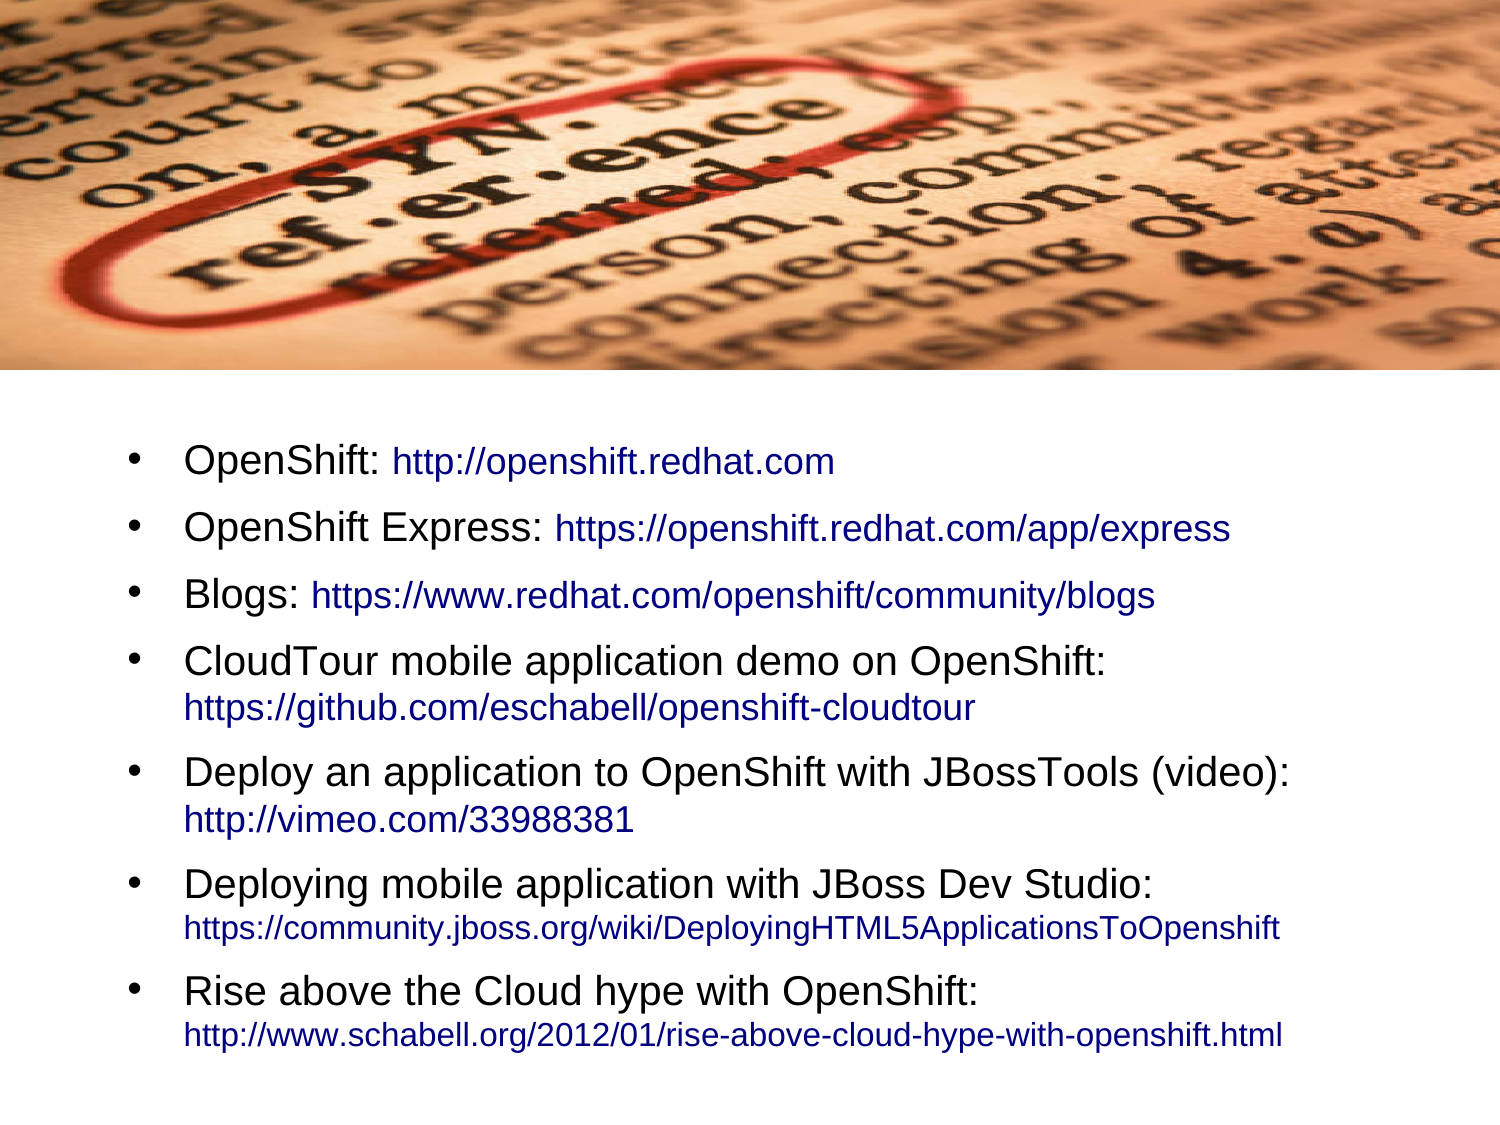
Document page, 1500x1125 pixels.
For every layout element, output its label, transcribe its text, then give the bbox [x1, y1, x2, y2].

picture [0, 0, 1500, 1125]
list OpenShift: http://openshift.redhat.com OpenShift Express: https://openshift.redhat.com/app/express Blogs: https://www.redhat.com/openshift/community/blogs CloudTour mobile application demo on OpenShift: https://github.com/eschabell/openshift-cloudtour Deploy an application to OpenShift with JBossTools (video): http://vimeo.com/33988381 Deploying mobile application with JBoss Dev Studio: https://community.jboss.org/wiki/DeployingHTML5ApplicationsToOpenshift Rise above the Cloud hype with OpenShift: http://www.schabell.org/2012/01/rise-above-cloud-hype-with-openshift.html [112, 425, 1388, 1125]
